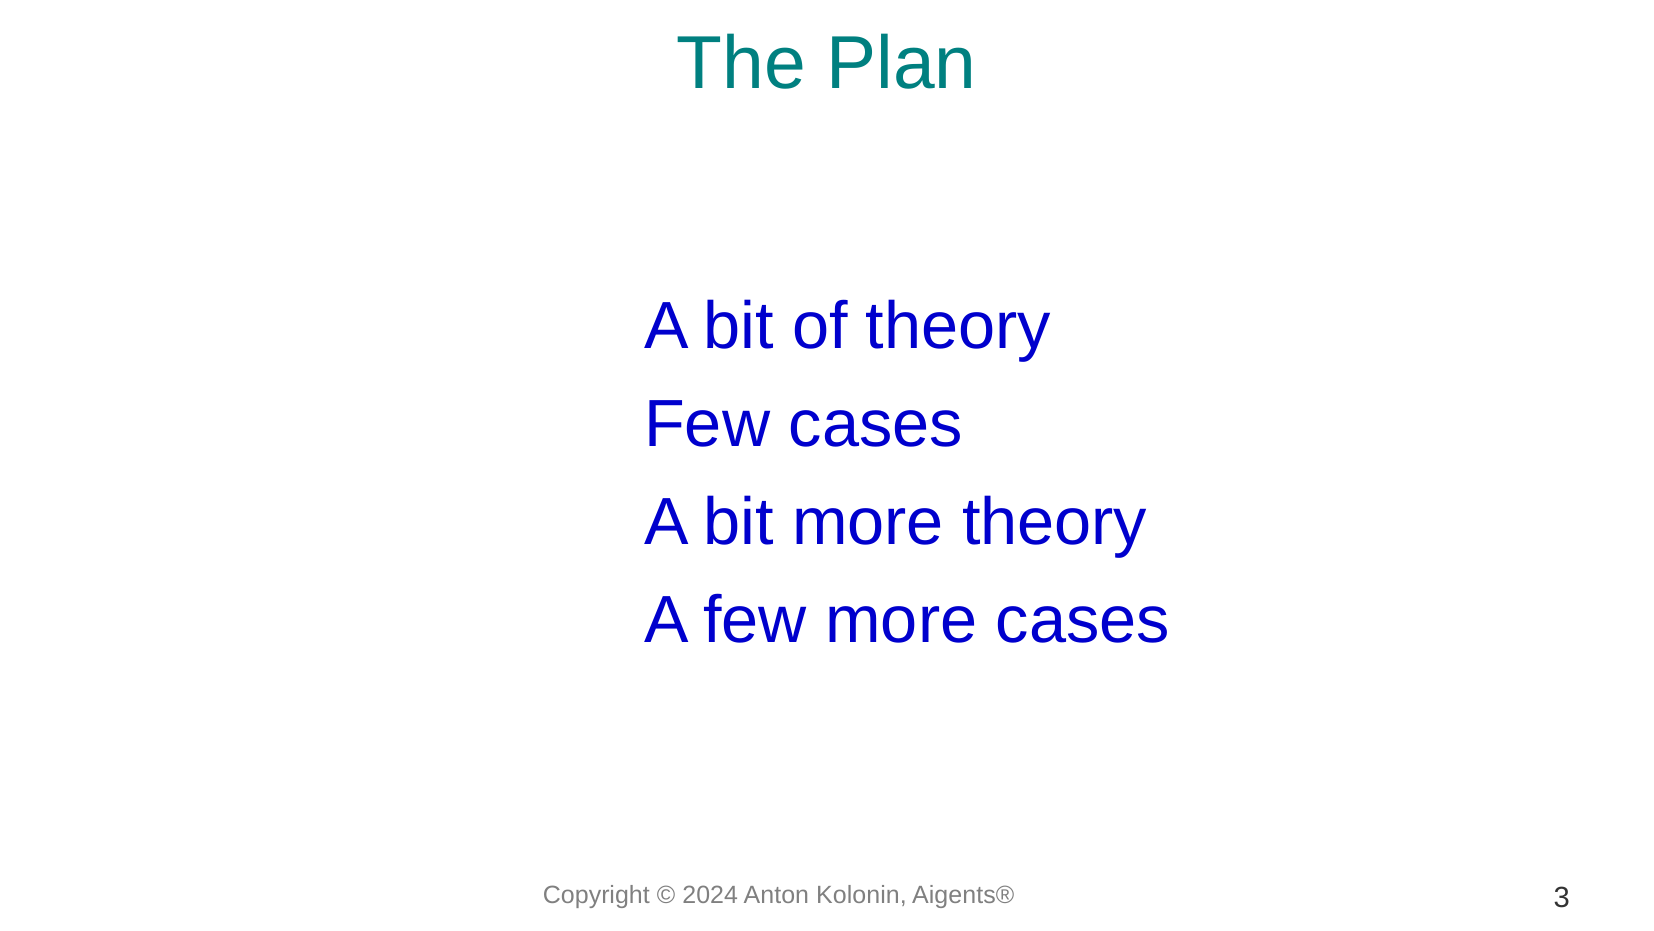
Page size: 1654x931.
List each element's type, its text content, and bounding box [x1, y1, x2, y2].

text_box The Plan [0, 0, 1654, 128]
text_box A bit of theory Few cases A bit more theory A few more cases [246, 93, 1555, 850]
